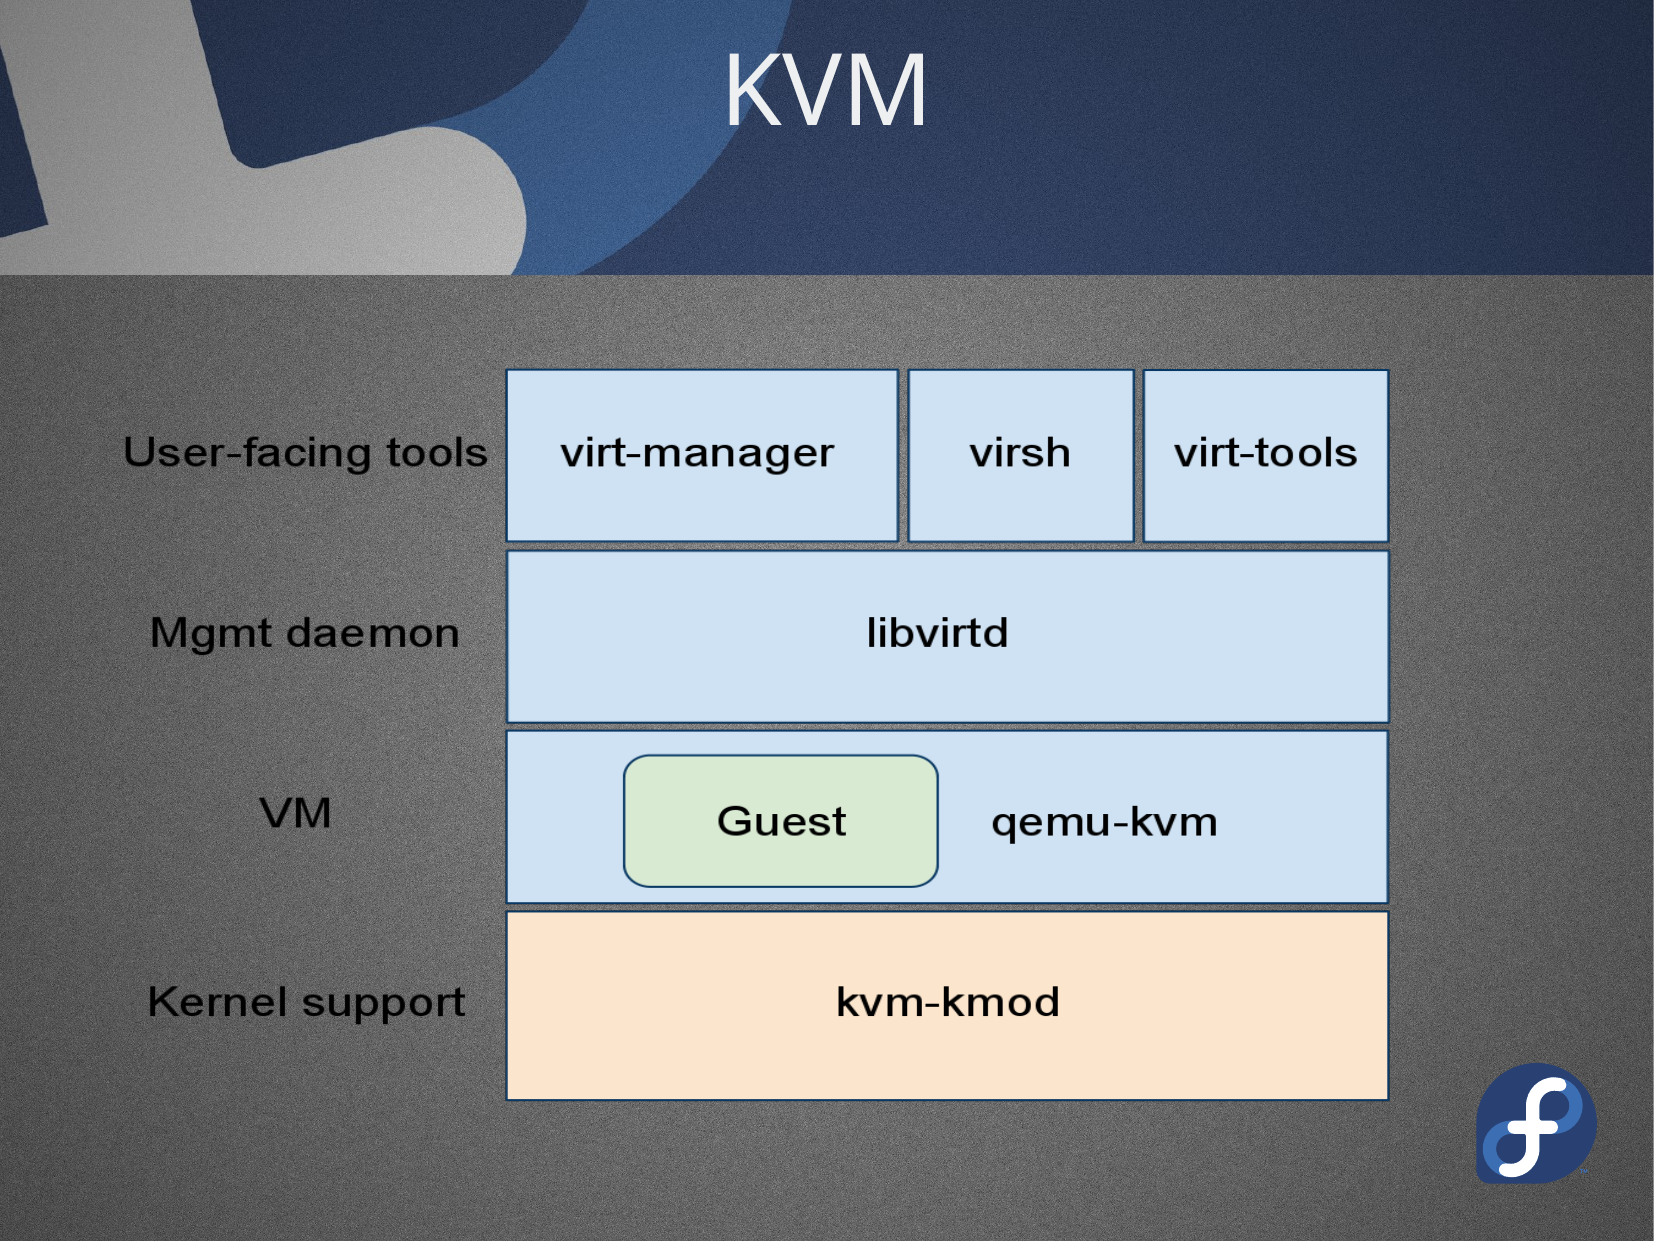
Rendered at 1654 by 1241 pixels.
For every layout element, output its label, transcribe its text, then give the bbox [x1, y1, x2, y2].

picture [0, 0, 1654, 1241]
text_box KVM [88, 29, 1565, 237]
